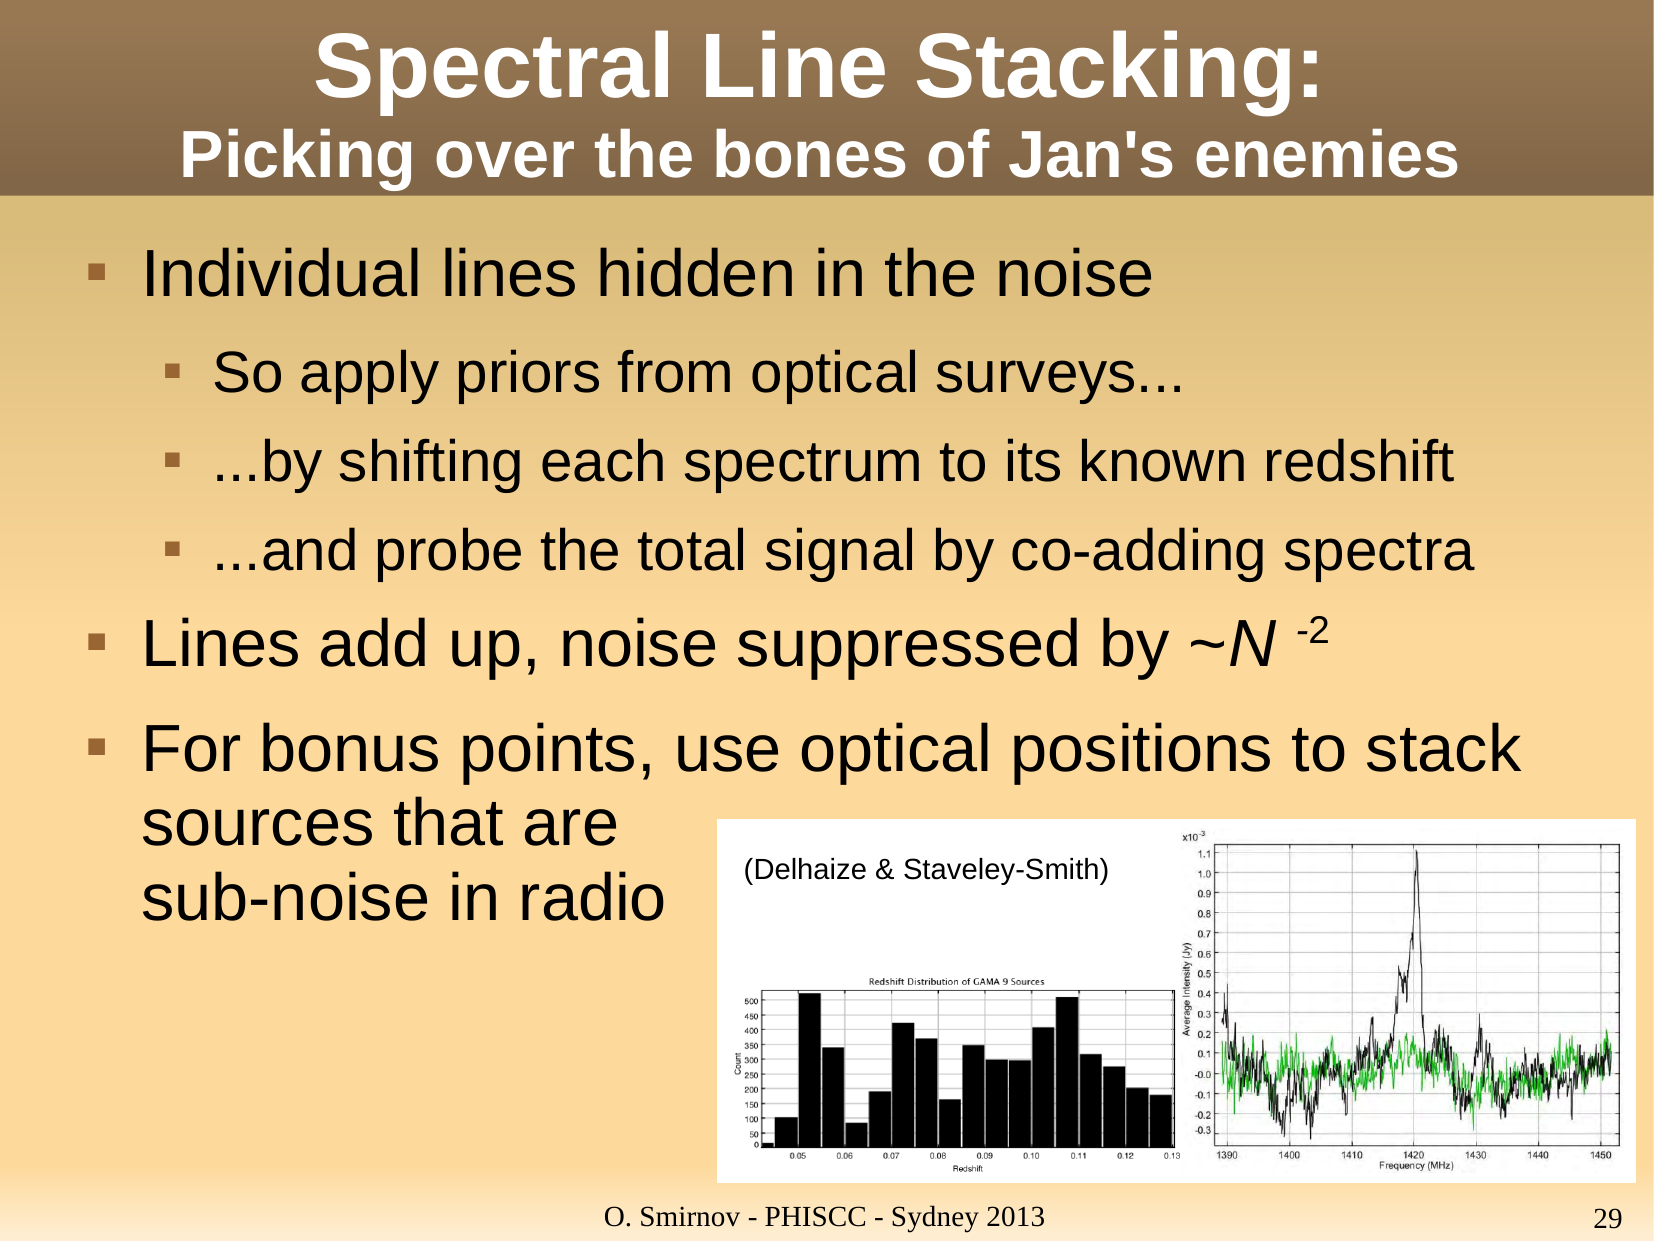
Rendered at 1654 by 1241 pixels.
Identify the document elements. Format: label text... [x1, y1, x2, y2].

title Spectral Line Stacking: Picking over the bones of Jan's enemies [76, 0, 1565, 208]
picture [0, 0, 1654, 1241]
list Individual lines hidden in the noise So apply priors from optical surveys... ...by shifting each spectrum to its known redshift ...and probe the total signal by co-adding spectra Lines add up, noise suppressed by ~N -2 For bonus points, use optical positions to stack sources that are sub-noise in radio [70, 235, 1636, 1155]
text_box (Delhaize & Staveley-Smith) [729, 845, 1263, 947]
